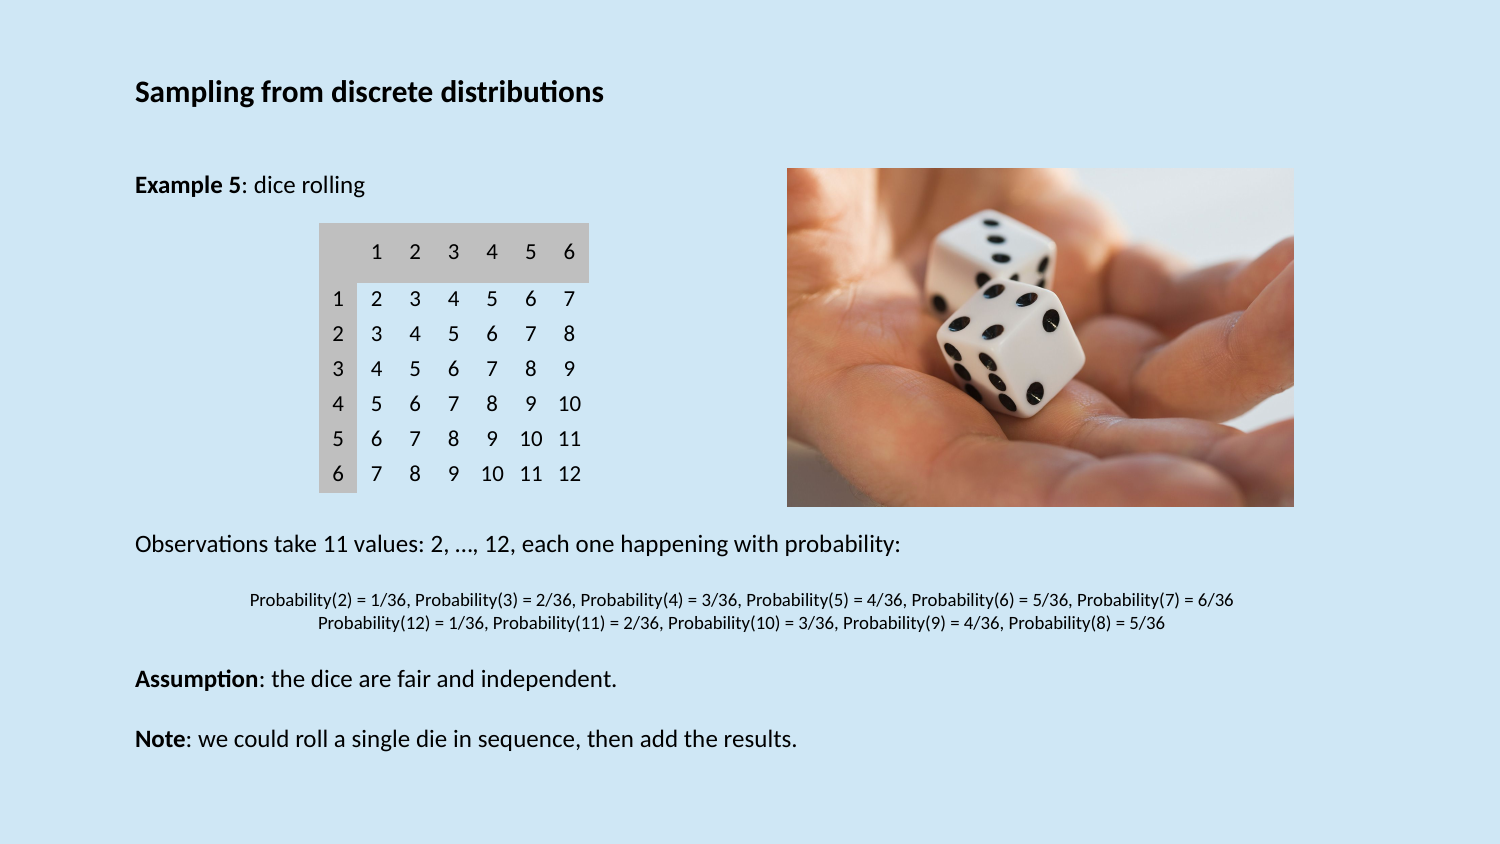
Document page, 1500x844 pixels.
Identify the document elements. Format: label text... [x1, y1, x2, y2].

table_cell 1 [319, 283, 357, 318]
table_cell 7 [473, 353, 512, 388]
table_cell 8 [550, 318, 589, 353]
table_cell 6 [473, 318, 512, 353]
table_cell 5 [357, 388, 396, 423]
table_cell 9 [512, 388, 550, 423]
table_cell 8 [473, 388, 512, 423]
table_cell 10 [473, 459, 512, 493]
table_cell 4 [319, 388, 357, 423]
table_cell 9 [550, 353, 589, 388]
table_cell 6 [396, 388, 435, 423]
table_header 1 [357, 223, 396, 283]
table_header 3 [435, 223, 473, 283]
table_header 4 [473, 223, 512, 283]
table_header 2 [396, 223, 435, 283]
table_cell 5 [396, 353, 435, 388]
table_cell 6 [512, 283, 550, 318]
table_header 5 [512, 223, 550, 283]
table_cell 4 [357, 353, 396, 388]
table_cell 7 [435, 388, 473, 423]
table_header 6 [550, 223, 589, 283]
table_cell 8 [435, 423, 473, 459]
table_cell 10 [512, 423, 550, 459]
table_cell 5 [319, 423, 357, 459]
table_cell 2 [319, 318, 357, 353]
table_cell 7 [396, 423, 435, 459]
table_cell 11 [512, 459, 550, 493]
table_cell 8 [396, 459, 435, 493]
text_box Sampling from discrete distributions Example 5: dice rolling Observations take 11 values: 2, …, 12, each one happening with probability: Probability(2) = 1/36, Probability(3) = 2/36, Probability(4) = 3/36, Probability(5) = 4/36, Probability(6) = 5/36, Probability(7) = 6/36 Probability(12) = 1/36, Probability(11) = 2/36, Probability(10) = 3/36, Probability(9) = 4/36, Probability(8) = 5/36 Assumption: the dice are fair and independent. Note: we could roll a single die in sequence, then add the results. [120, 63, 1364, 761]
table_cell 6 [357, 423, 396, 459]
table_cell 7 [550, 283, 589, 318]
table_cell 3 [357, 318, 396, 353]
table_cell 2 [357, 283, 396, 318]
table_cell 3 [319, 353, 357, 388]
table_cell 3 [396, 283, 435, 318]
table_cell 10 [550, 388, 589, 423]
table_cell 7 [512, 318, 550, 353]
table_header [319, 223, 357, 283]
table_cell 12 [550, 459, 589, 493]
table_cell 9 [473, 423, 512, 459]
table_cell 6 [435, 353, 473, 388]
table_cell 5 [473, 283, 512, 318]
table_cell 7 [357, 459, 396, 493]
table_cell 6 [319, 459, 357, 493]
table_cell 4 [396, 318, 435, 353]
table_cell 8 [512, 353, 550, 388]
table_cell 4 [435, 283, 473, 318]
picture [787, 168, 1294, 507]
table_cell 9 [435, 459, 473, 493]
table_cell 11 [550, 423, 589, 459]
table_cell 5 [435, 318, 473, 353]
